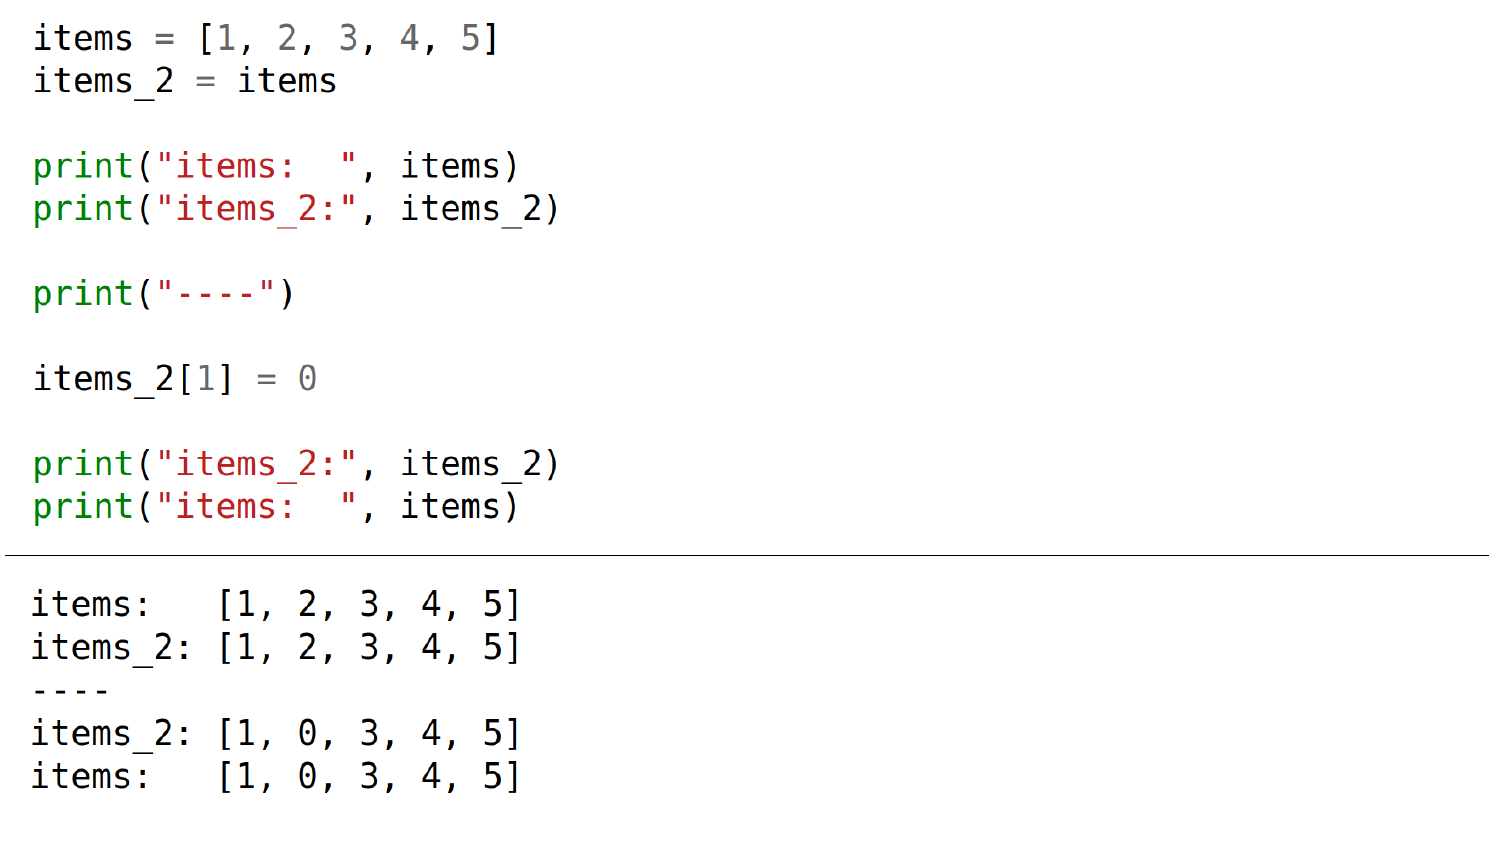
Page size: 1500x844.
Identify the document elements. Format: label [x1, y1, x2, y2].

picture [24, 11, 570, 532]
picture [23, 576, 532, 804]
